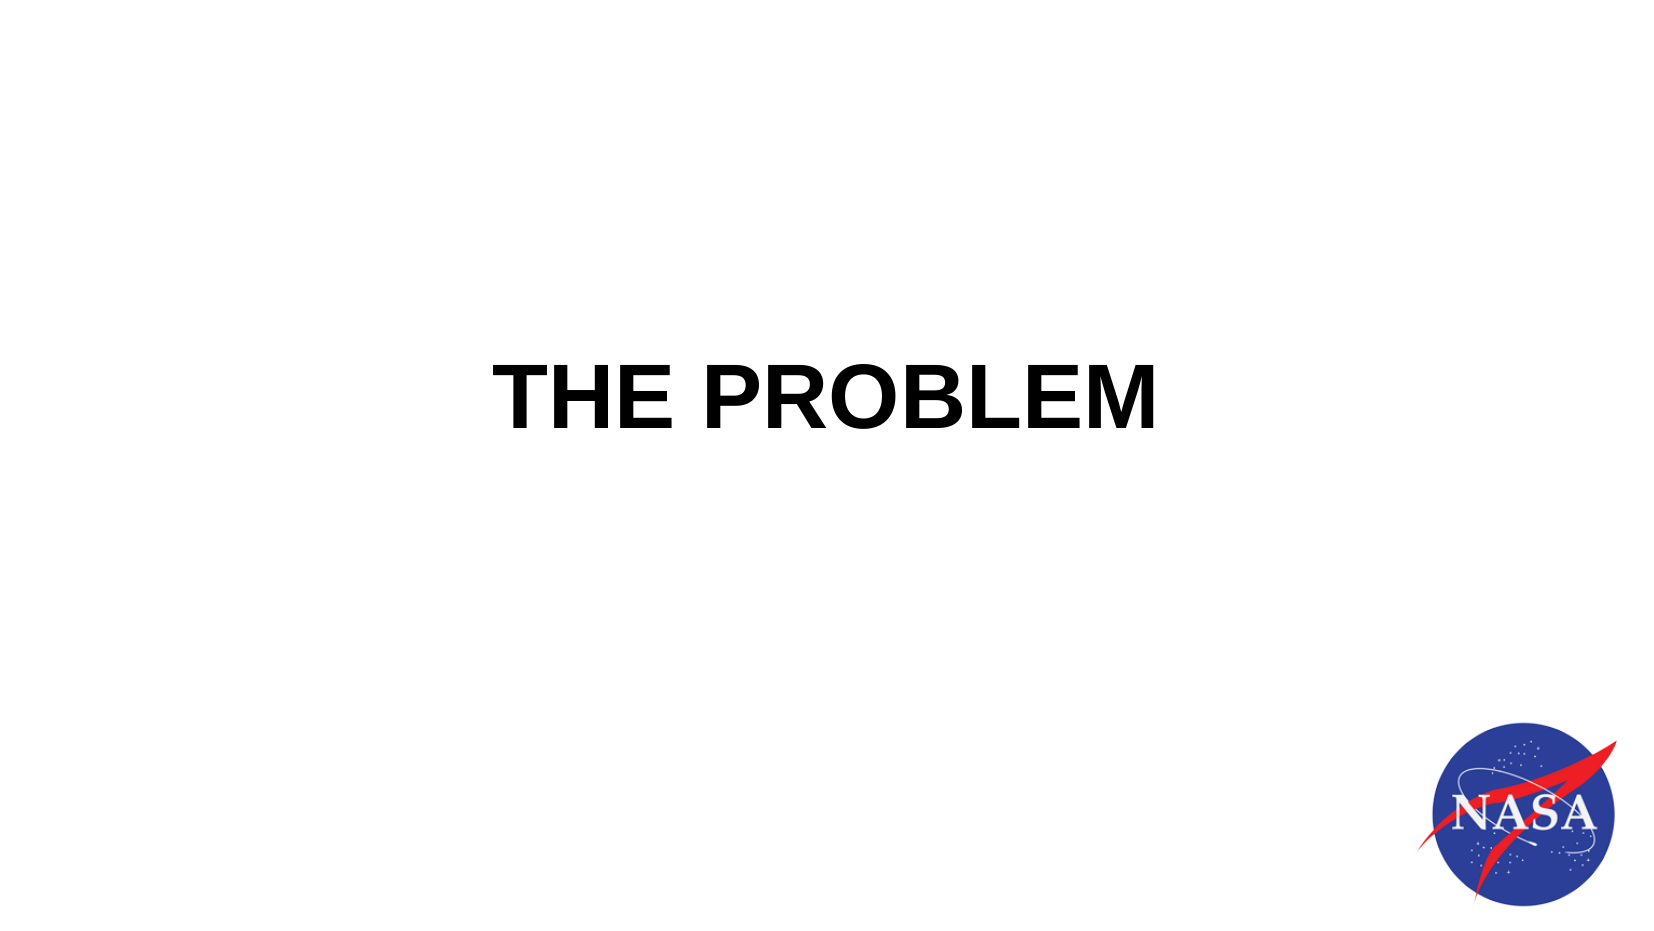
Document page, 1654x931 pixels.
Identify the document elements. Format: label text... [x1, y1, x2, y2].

picture [1410, 717, 1643, 912]
subtitle THE PROBLEM [82, 37, 1571, 757]
